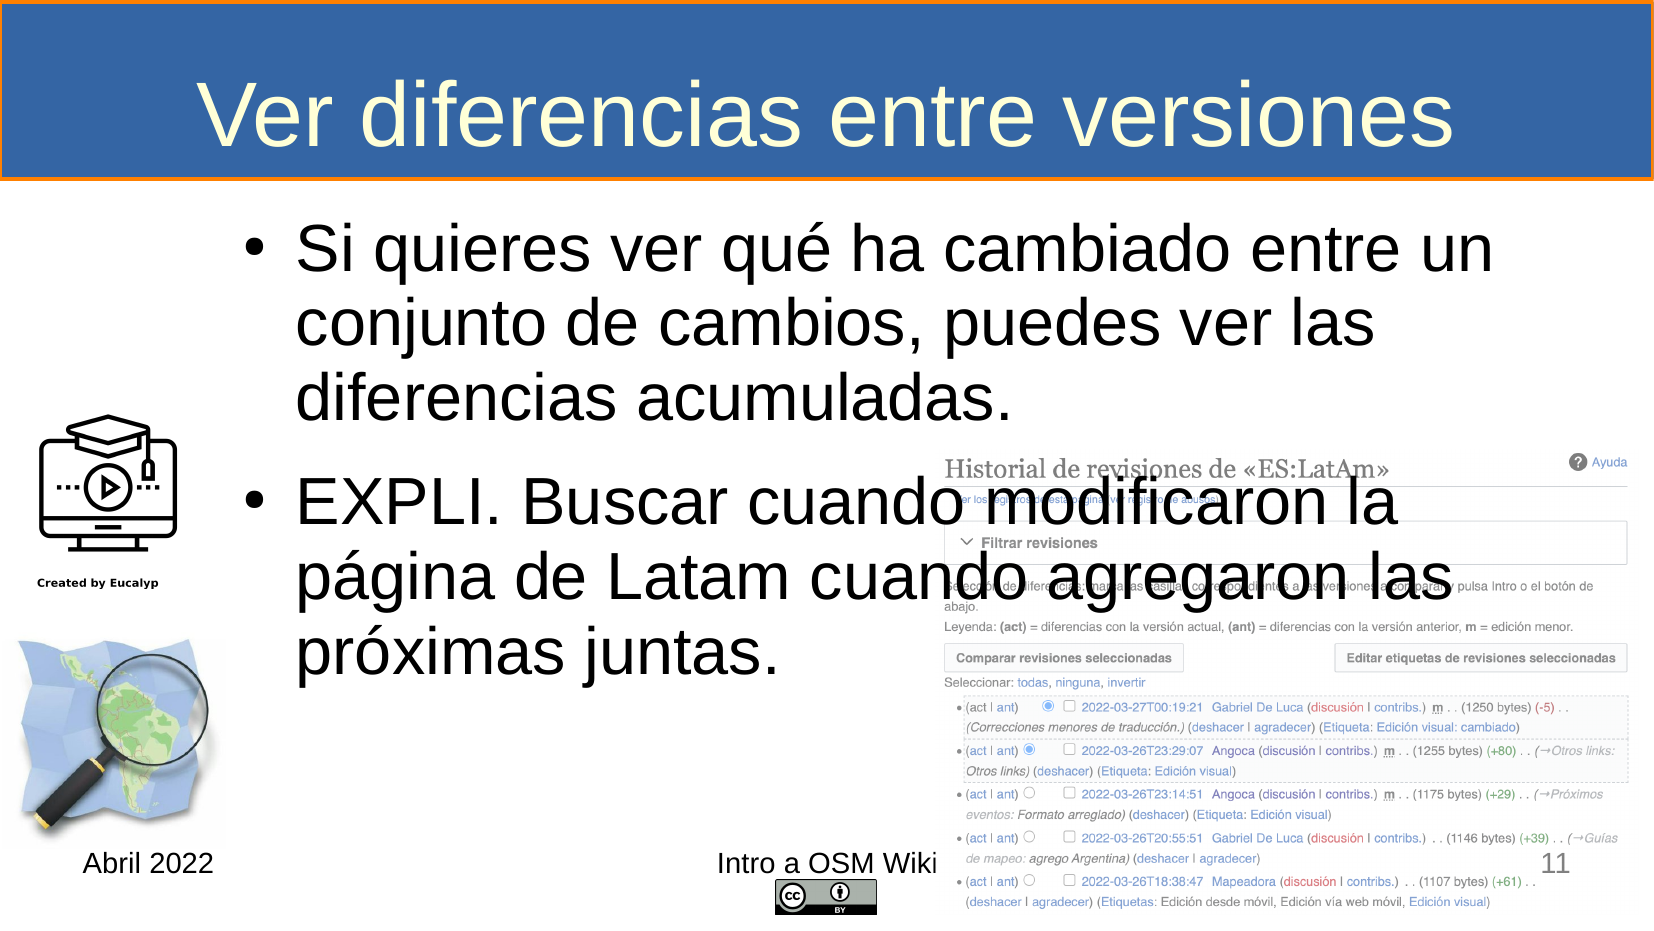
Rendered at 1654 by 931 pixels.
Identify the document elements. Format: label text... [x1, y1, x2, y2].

title Ver diferencias entre versiones [82, 37, 1571, 193]
picture [0, 623, 226, 849]
picture [775, 879, 877, 915]
list Si quieres ver qué ha cambiado entre un conjunto de cambios, puedes ver las diferencias acumuladas. EXPLI. Buscar cuando modificaron la página de Latam cuando agregaron las próximas juntas. [225, 210, 1609, 751]
picture [935, 450, 1639, 915]
picture [19, 412, 197, 589]
